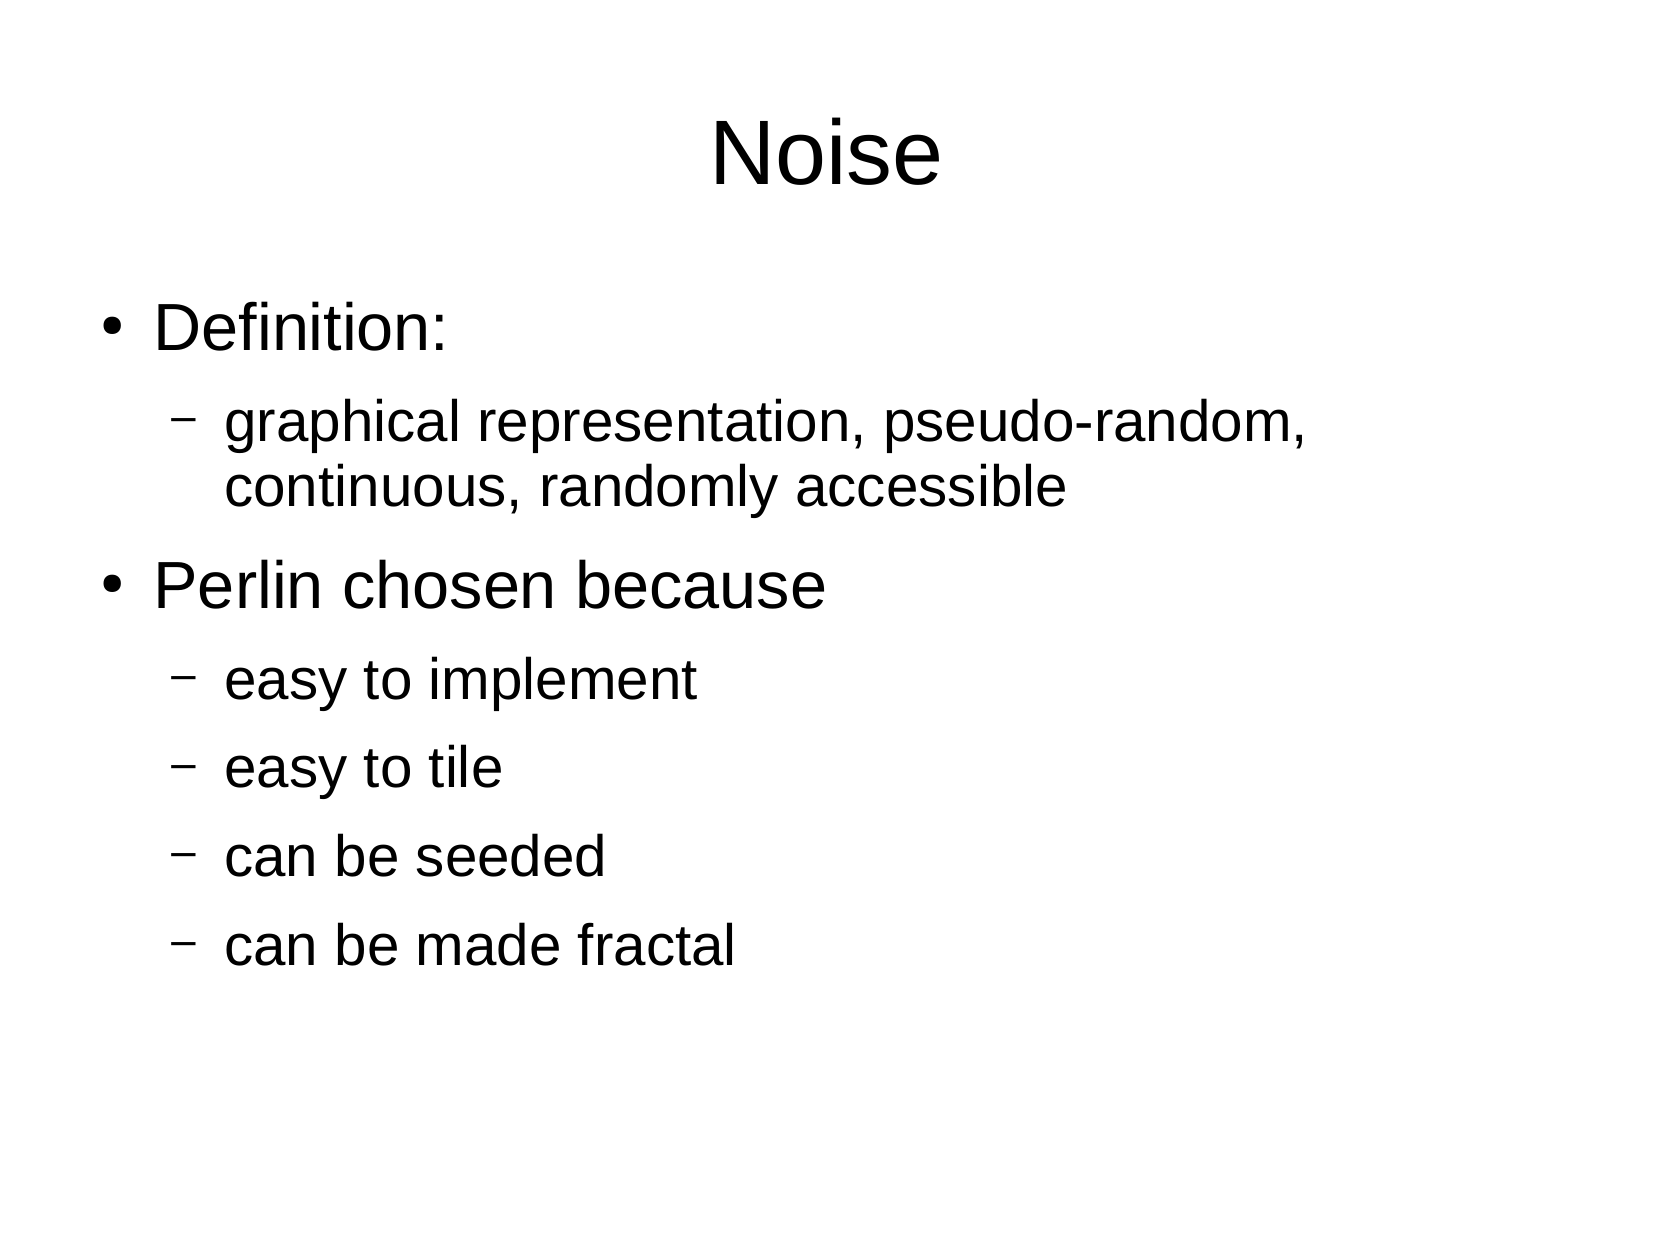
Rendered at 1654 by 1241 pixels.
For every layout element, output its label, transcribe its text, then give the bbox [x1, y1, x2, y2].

title Noise [82, 49, 1571, 257]
list Definition: graphical representation, pseudo-random, continuous, randomly accessible Perlin chosen because easy to implement easy to tile can be seeded can be made fractal [82, 290, 1571, 1010]
